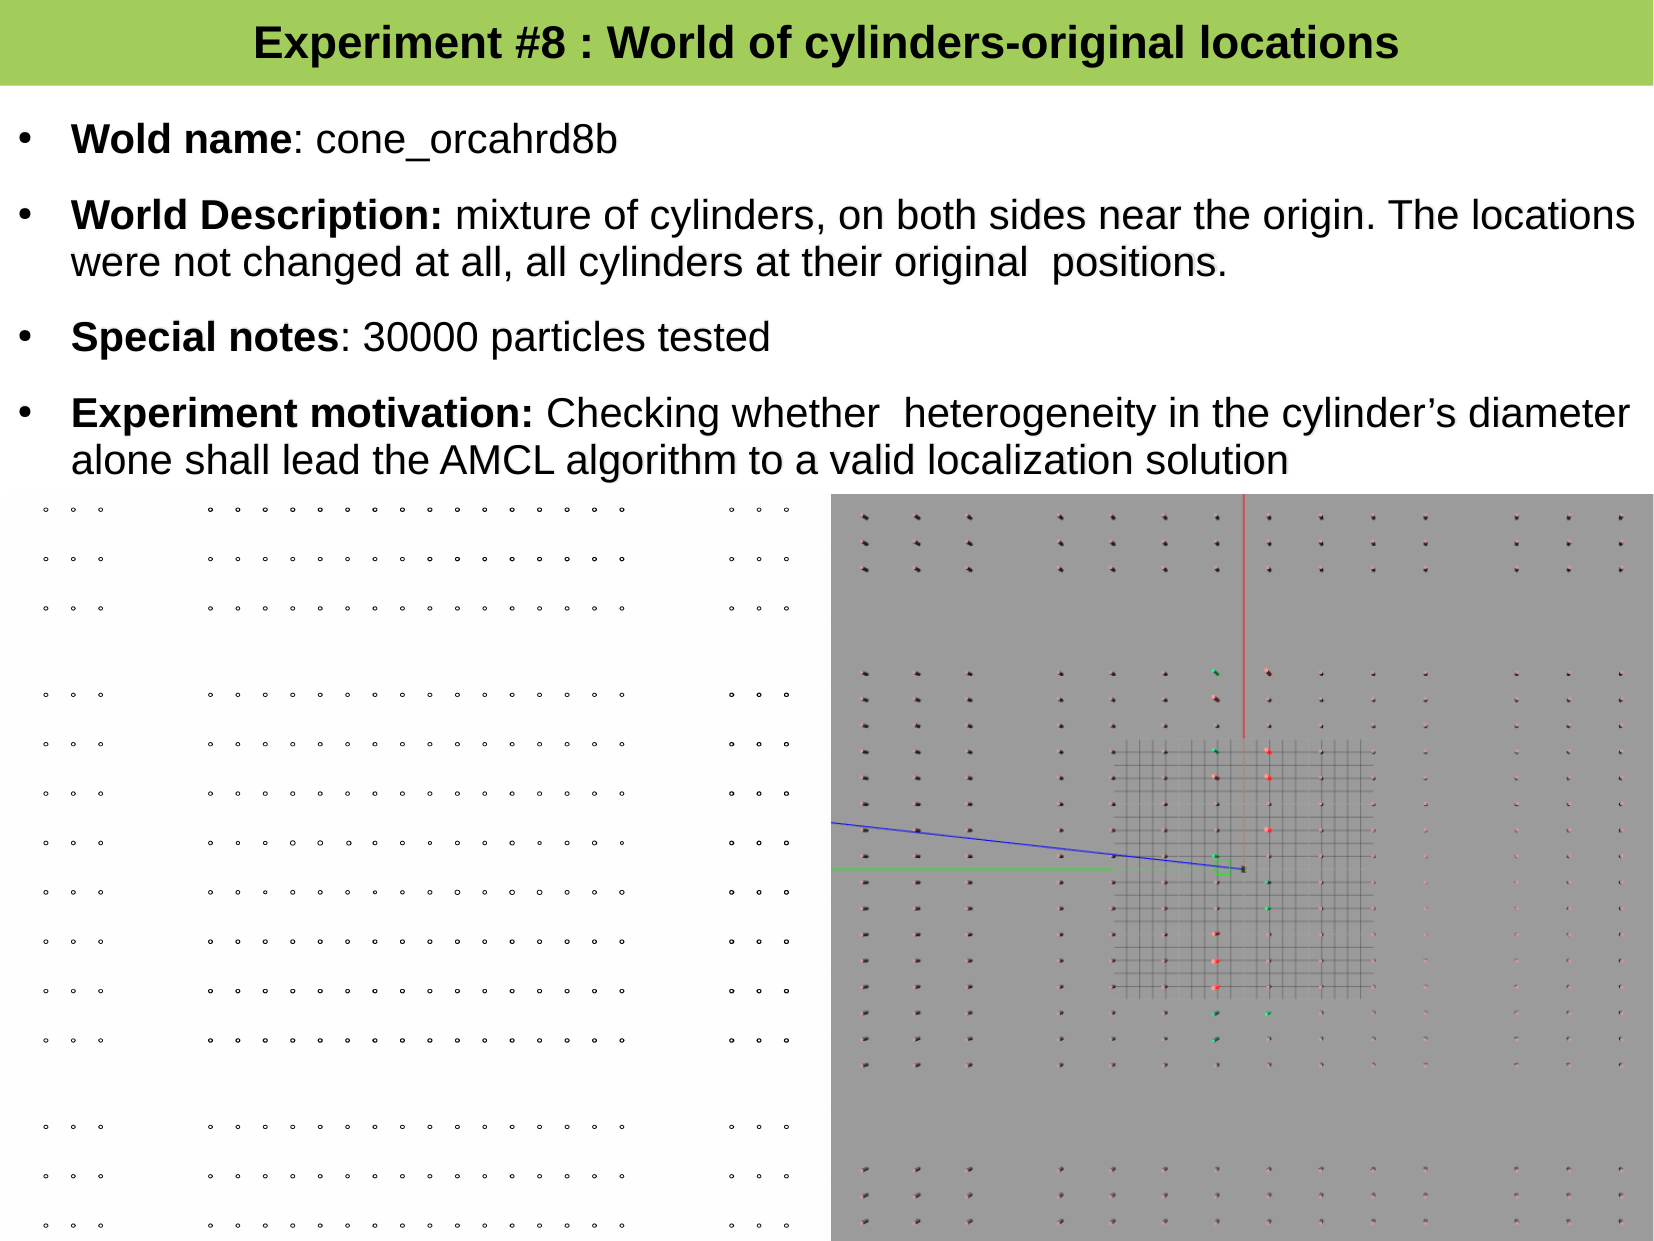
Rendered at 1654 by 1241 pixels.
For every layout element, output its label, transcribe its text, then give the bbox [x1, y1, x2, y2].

list Wold name: cone_orcahrd8b World Description: mixture of cylinders, on both sides near the origin. The locations were not changed at all, all cylinders at their original positions. Special notes: 30000 particles tested Experiment motivation: Checking whether heterogeneity in the cylinder’s diameter alone shall lead the AMCL algorithm to a valid localization solution [0, 115, 1654, 1241]
picture [1, 494, 1654, 1241]
title Experiment #8 : World of cylinders-original locations [0, 0, 1654, 86]
